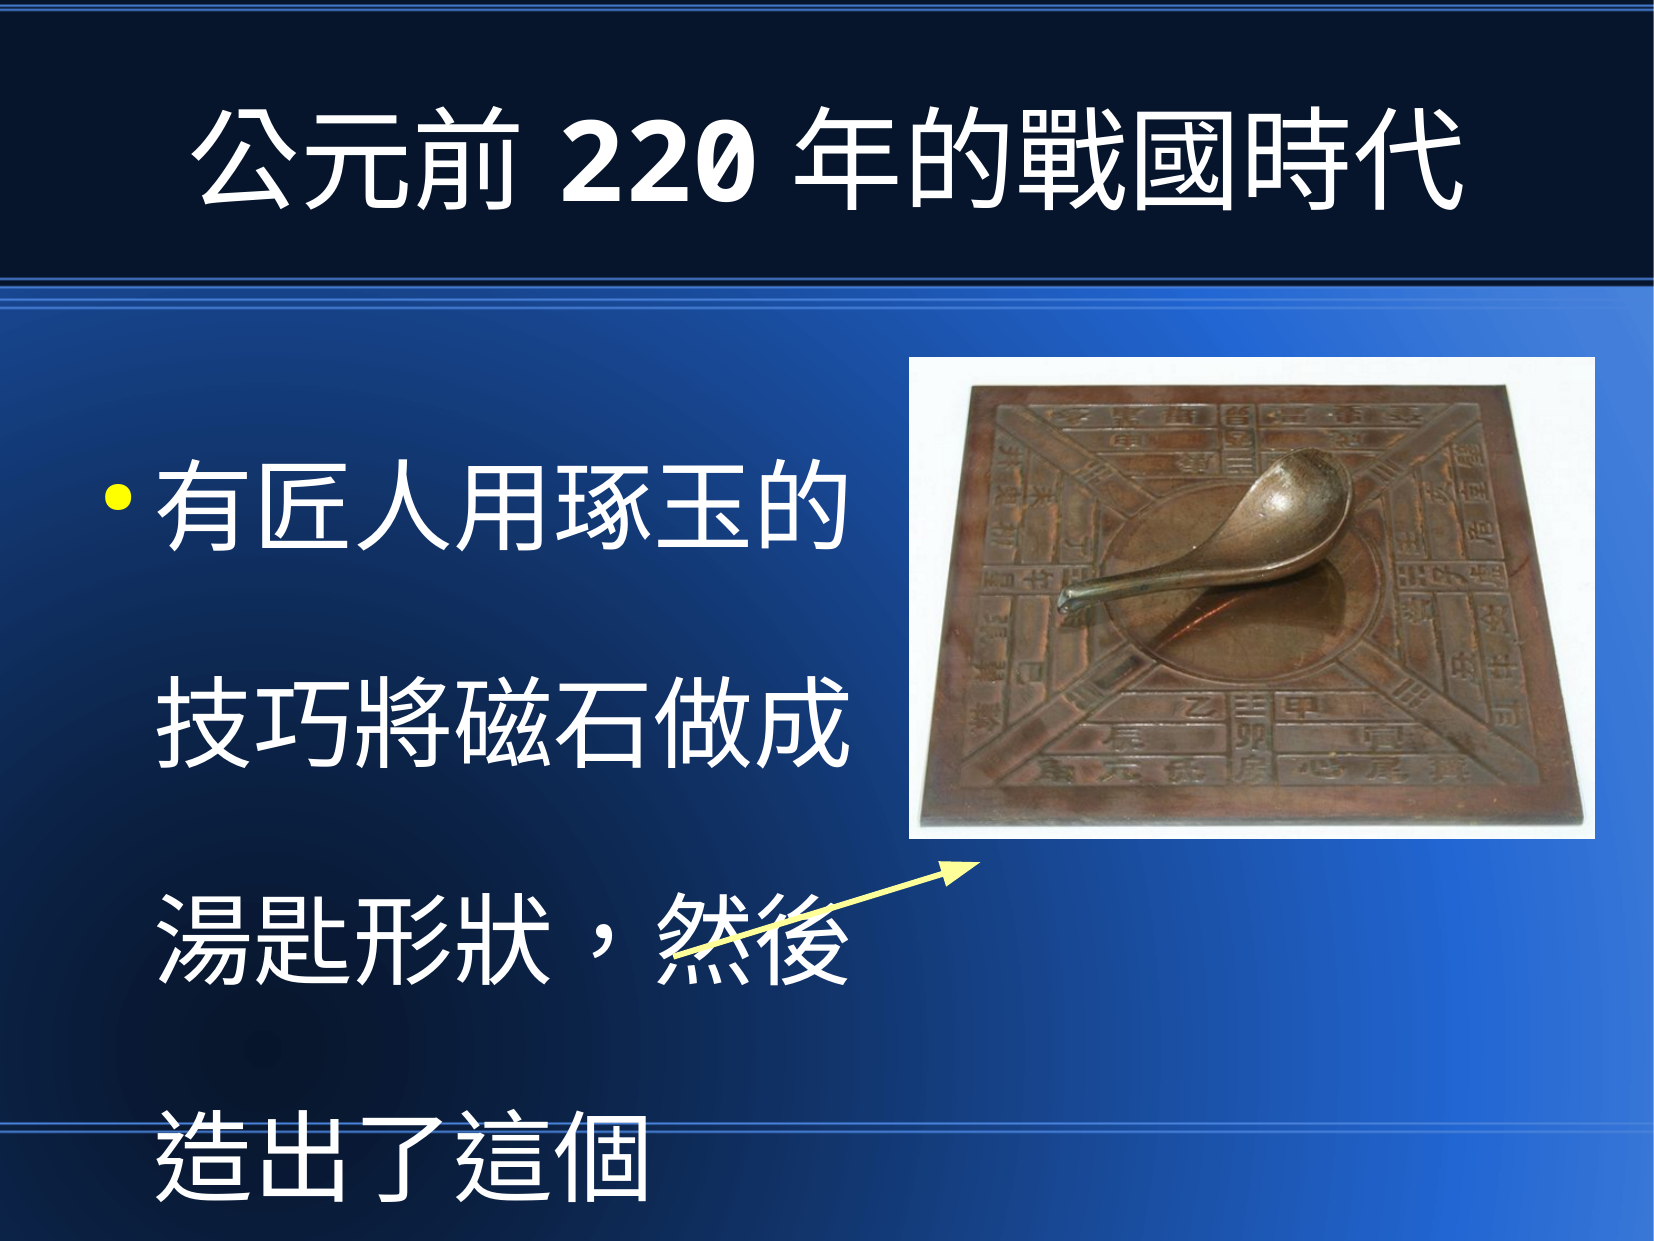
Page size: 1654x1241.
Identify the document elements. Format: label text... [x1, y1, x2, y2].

list 有匠人用琢玉的技巧將磁石做成湯匙形狀，然後造出了這個 [82, 355, 922, 1241]
picture [0, 0, 1654, 1241]
title 公元前220年的戰國時代 [82, 49, 1571, 257]
